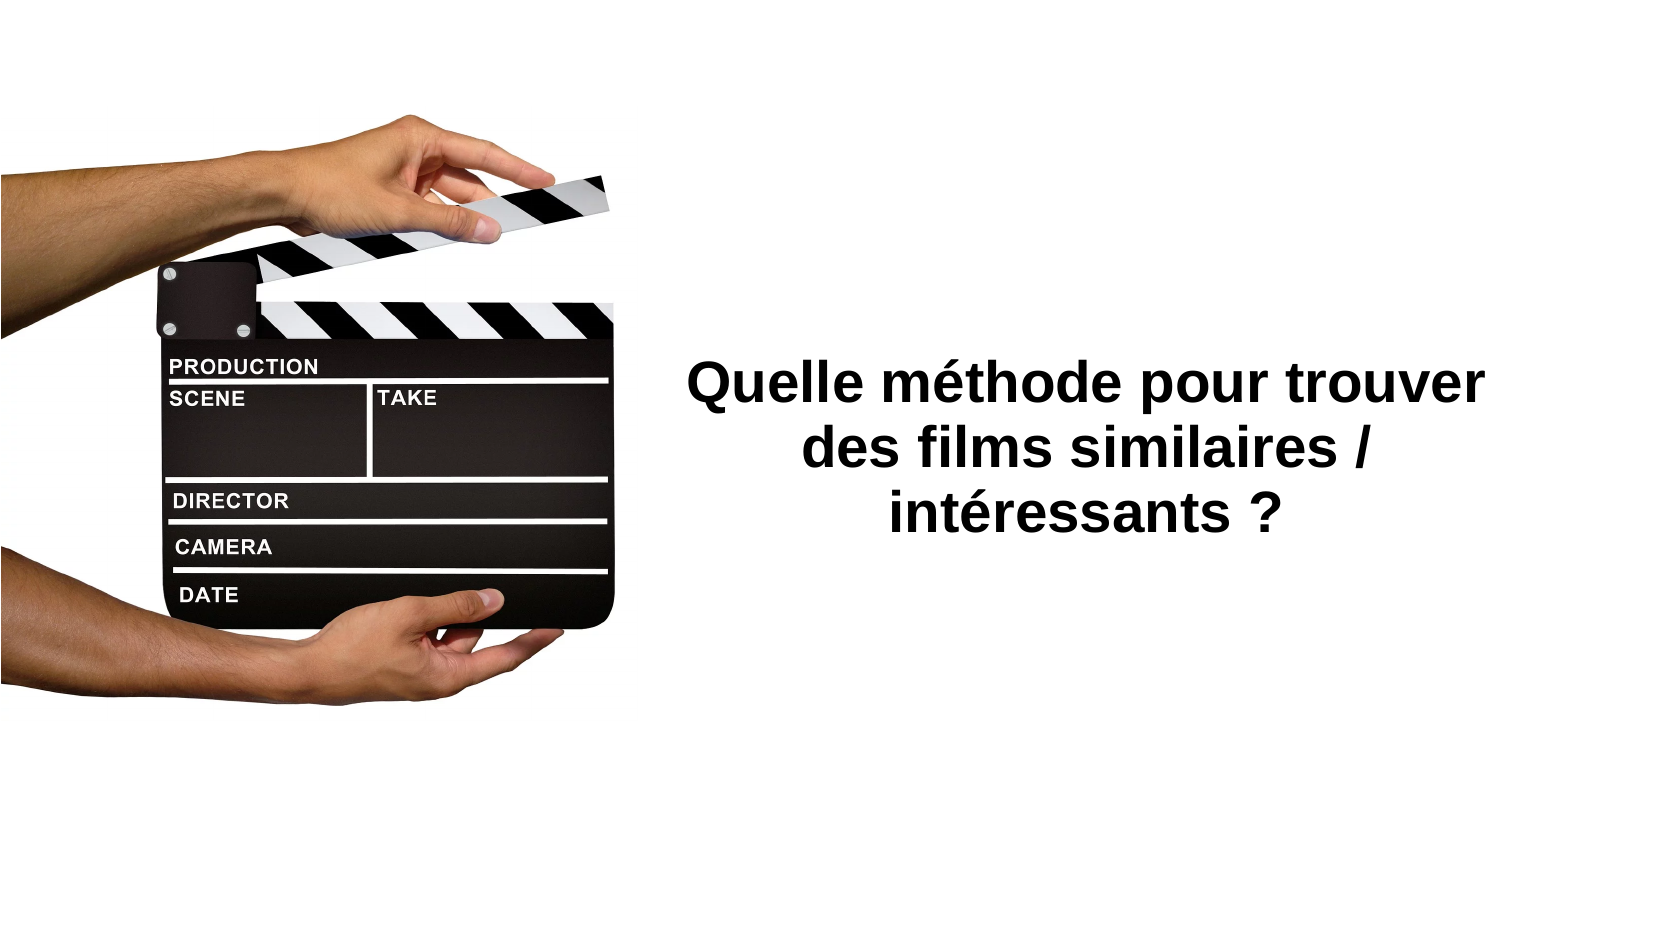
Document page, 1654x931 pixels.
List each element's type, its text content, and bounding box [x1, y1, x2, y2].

picture [1, 106, 638, 721]
text_box Quelle méthode pour trouver des films similaires / intéressants ? [649, 342, 1524, 579]
